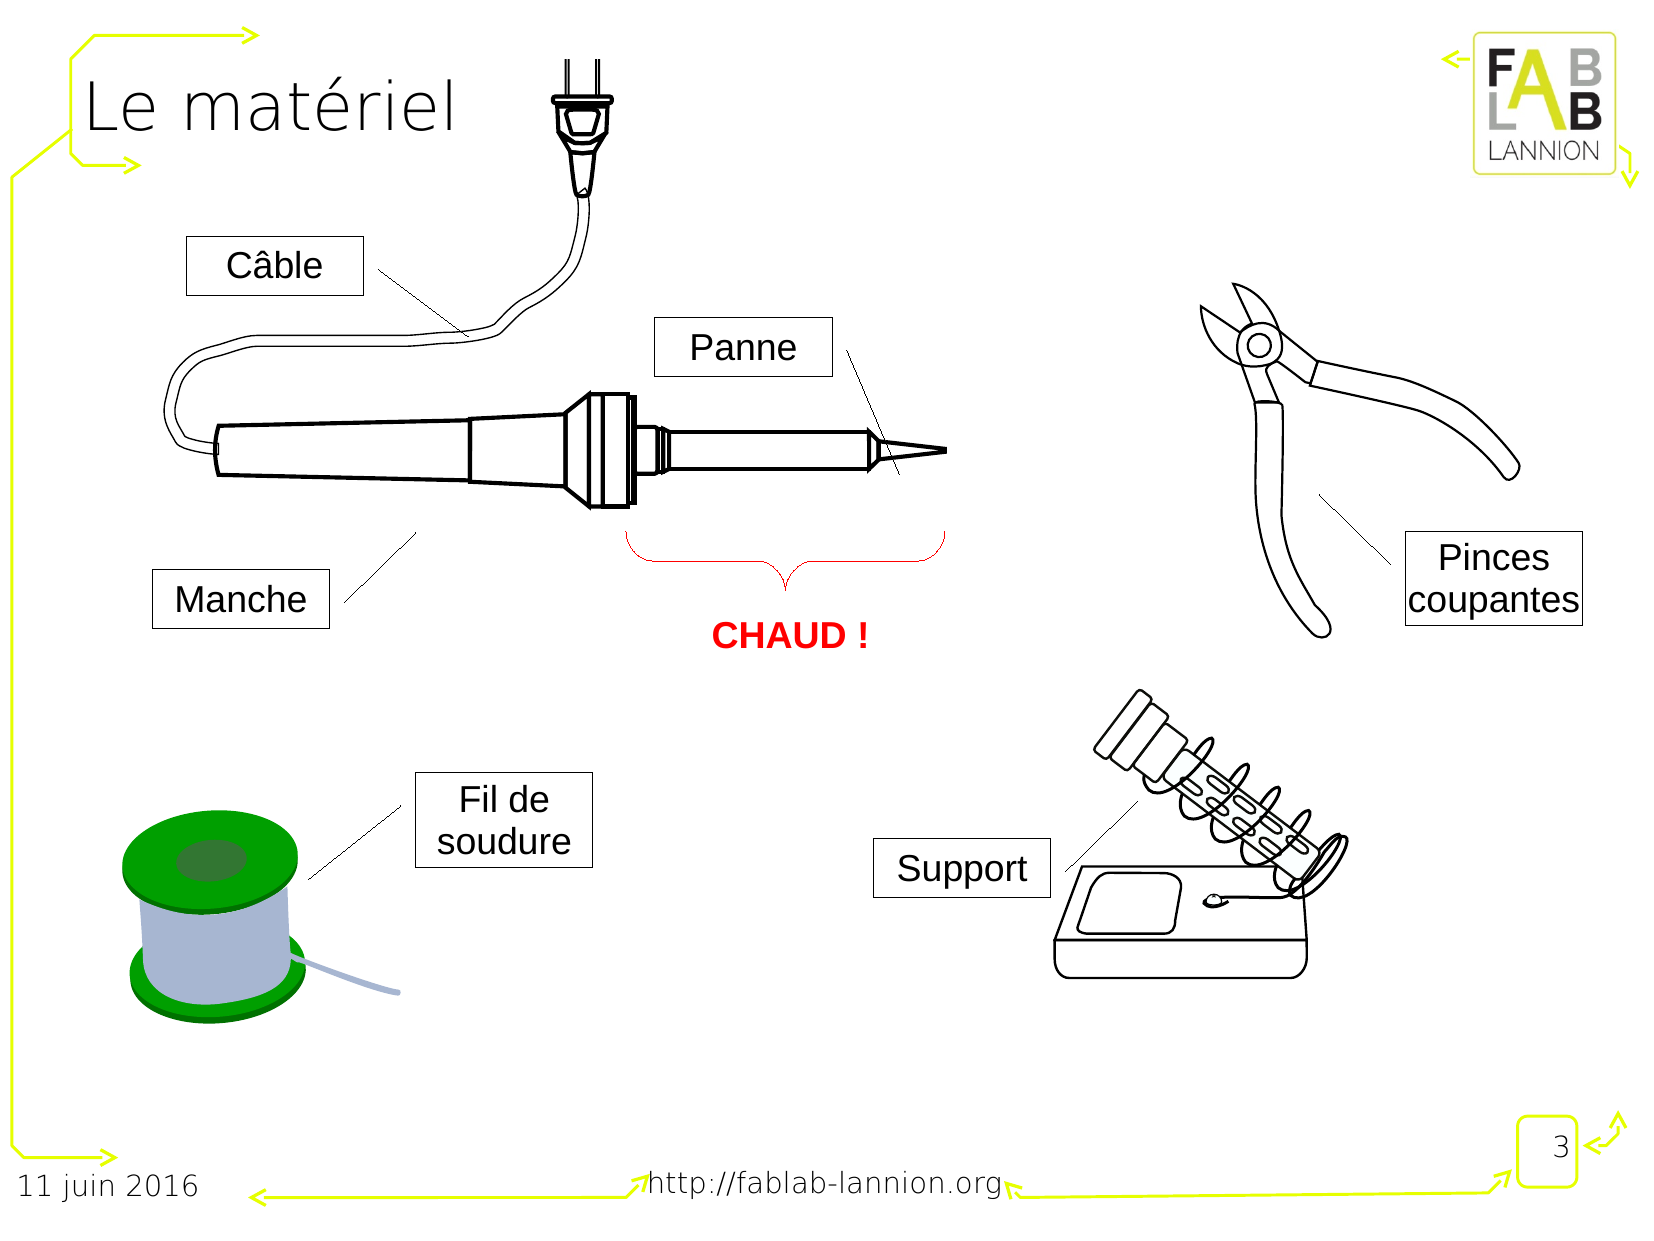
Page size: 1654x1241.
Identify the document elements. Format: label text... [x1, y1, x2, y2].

picture [991, 177, 1597, 1052]
picture [106, 803, 410, 1028]
picture [1470, 29, 1619, 178]
text_box Support [874, 839, 1051, 898]
text_box CHAUD ! [696, 606, 883, 664]
title Le matériel [82, 49, 1441, 166]
picture [91, 59, 969, 591]
text_box Câble [186, 236, 363, 296]
text_box Fil de soudure [416, 773, 593, 867]
text_box Manche [152, 570, 329, 629]
text_box Panne [655, 317, 832, 377]
text_box Pinces coupantes [1405, 531, 1583, 626]
